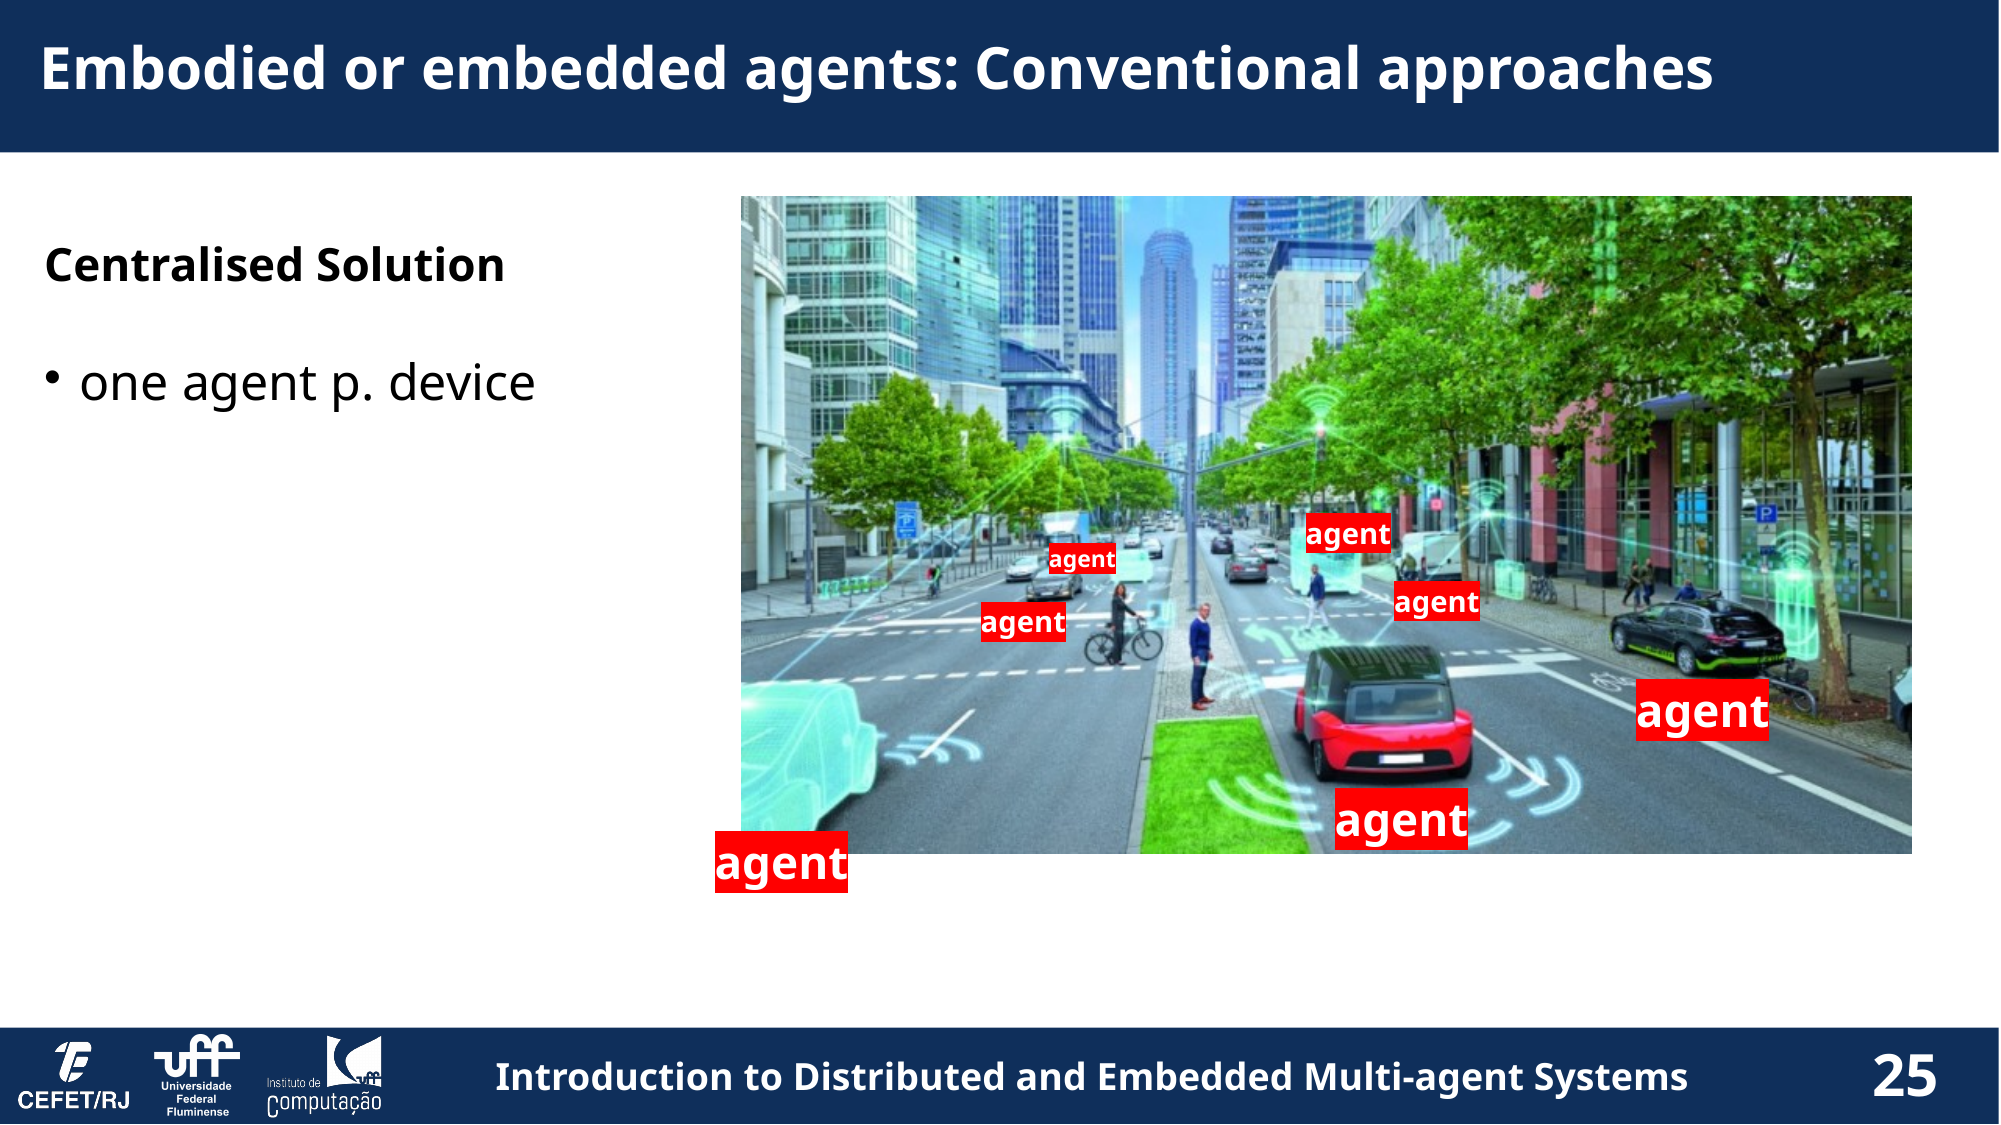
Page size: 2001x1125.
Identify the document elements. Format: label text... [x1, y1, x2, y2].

text_box agent [1275, 576, 1599, 626]
picture [741, 196, 1912, 854]
text_box agent [1541, 674, 1864, 745]
picture [18, 1021, 129, 1125]
picture [265, 1033, 383, 1118]
text_box Embodied or embedded agents: Conventional approaches [25, 23, 1998, 116]
text_box agent [862, 596, 1185, 647]
text_box agent [632, 826, 943, 897]
text_box agent [921, 537, 1244, 580]
text_box agent [1187, 507, 1510, 558]
text_box Centralised Solution one agent p. device [29, 228, 632, 943]
text_box agent [1240, 783, 1563, 854]
picture [153, 1033, 241, 1121]
